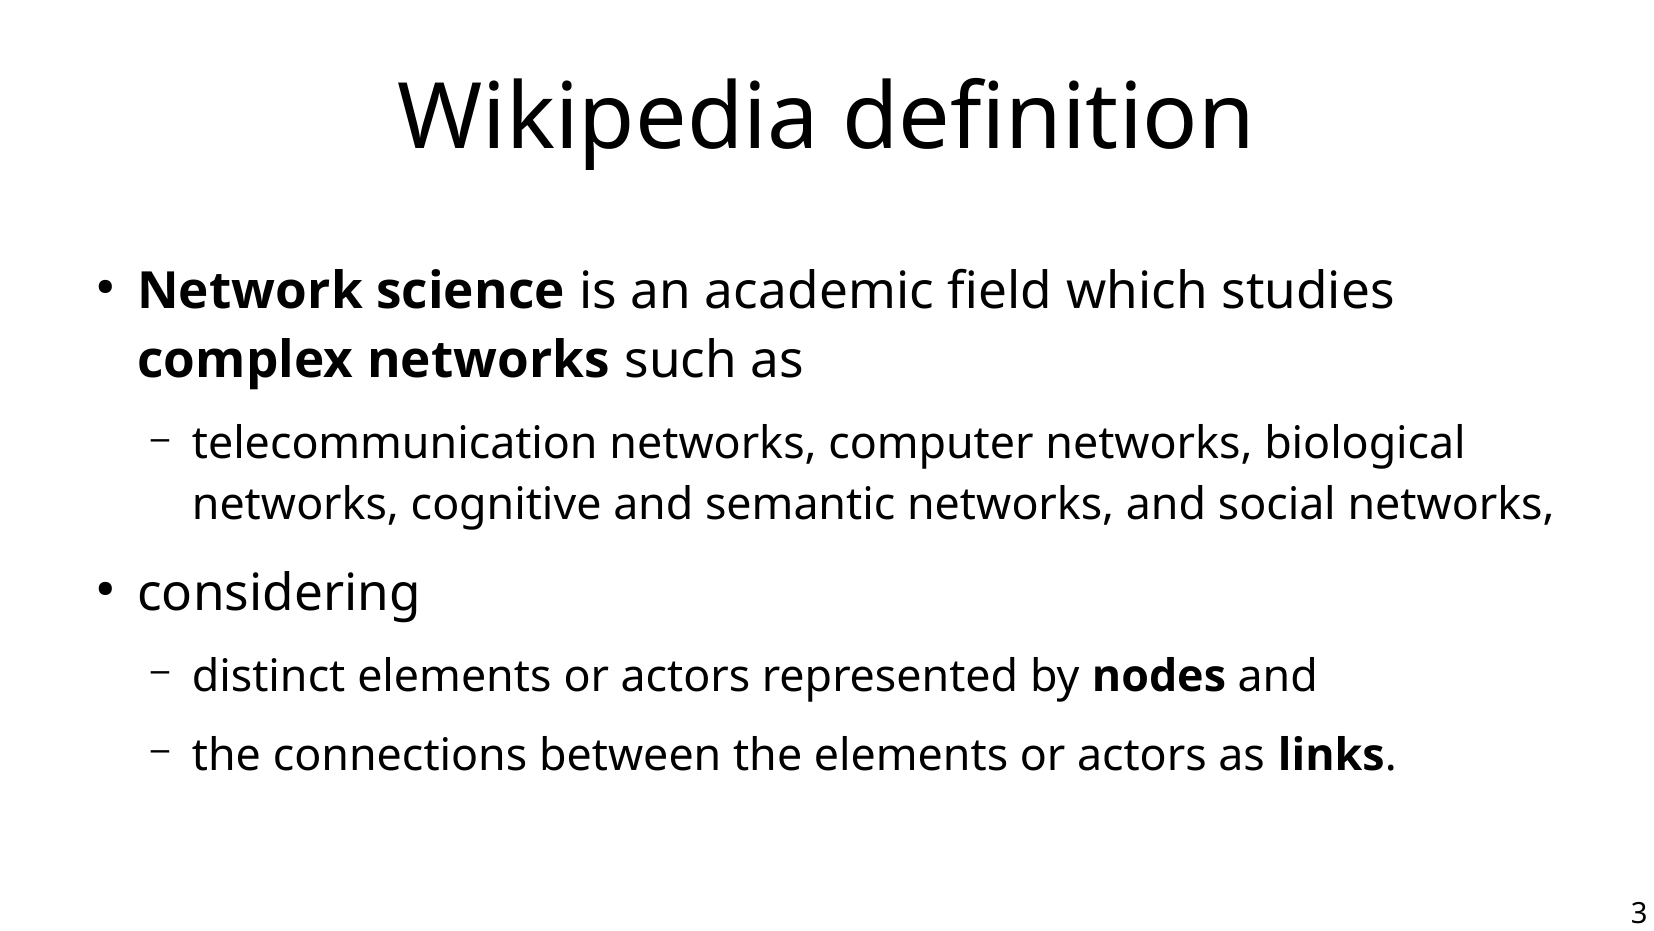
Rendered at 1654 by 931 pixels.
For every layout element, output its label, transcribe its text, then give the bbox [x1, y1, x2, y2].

list Network science is an academic field which studies complex networks such as telecommunication networks, computer networks, biological networks, cognitive and semantic networks, and social networks, considering distinct elements or actors represented by nodes and the connections between the elements or actors as links. [82, 253, 1571, 793]
title Wikipedia definition [82, 1, 1571, 226]
